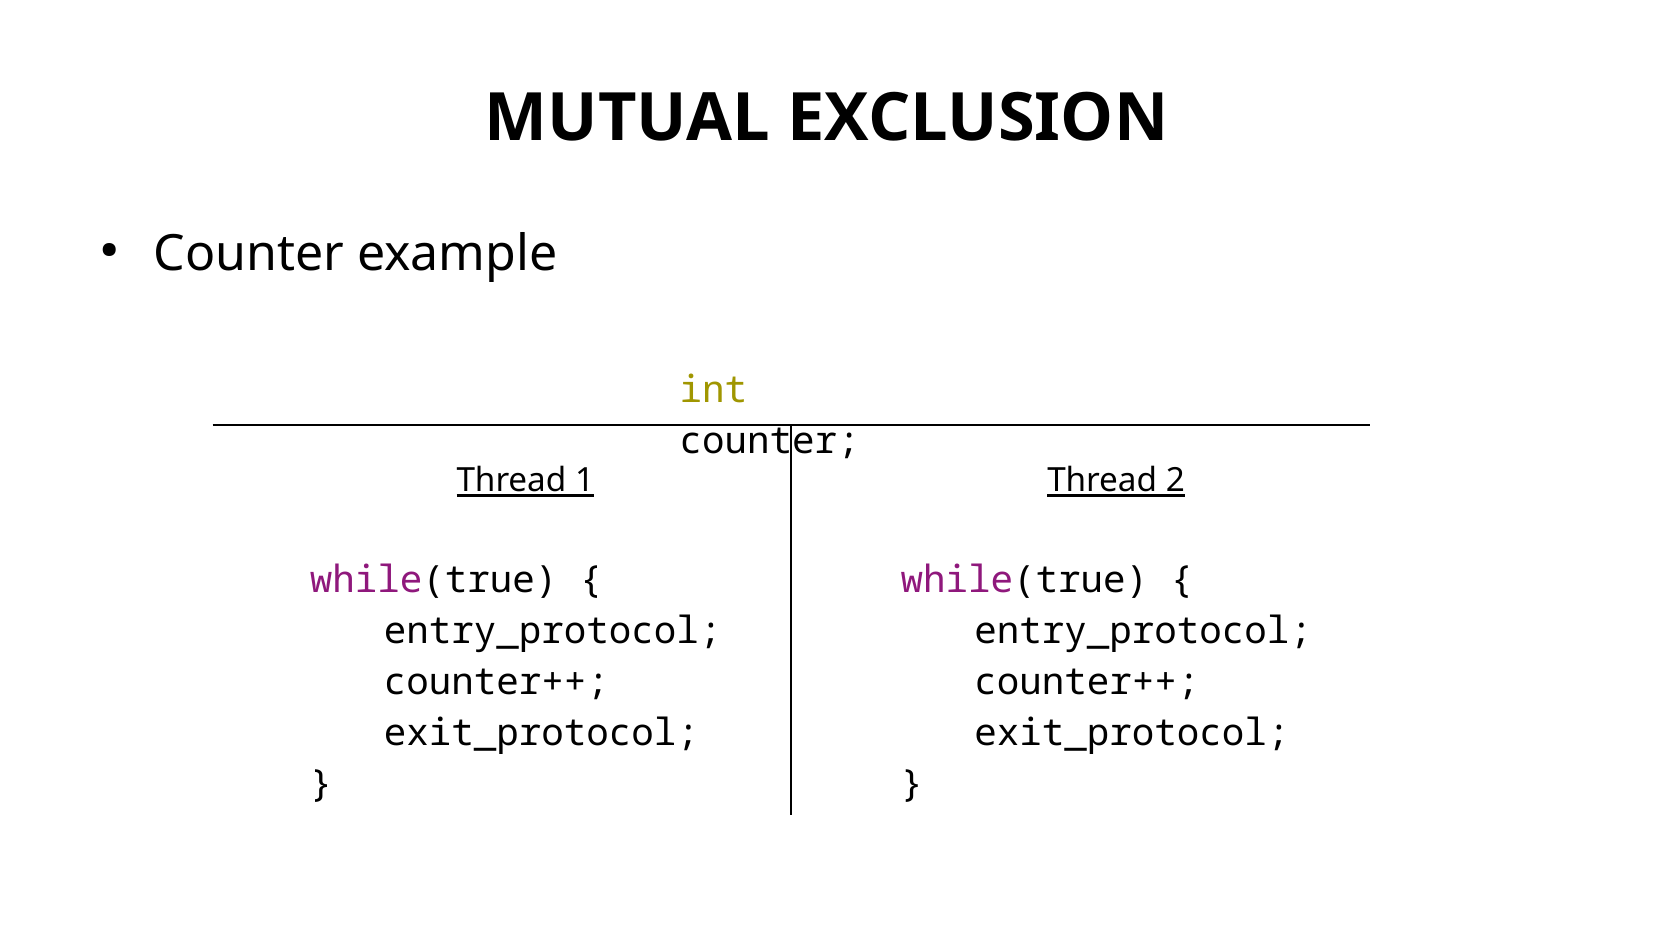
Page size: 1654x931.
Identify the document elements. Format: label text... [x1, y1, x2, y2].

text_box Thread 2 while(true) { entry_protocol; counter++; exit_protocol; } [885, 448, 1347, 815]
list Counter example [82, 217, 1571, 757]
text_box Thread 1 while(true) { entry_protocol; counter++; exit_protocol; } [295, 448, 756, 815]
title MUTUAL EXCLUSION [82, 36, 1571, 193]
text_box int counter; [664, 354, 925, 408]
